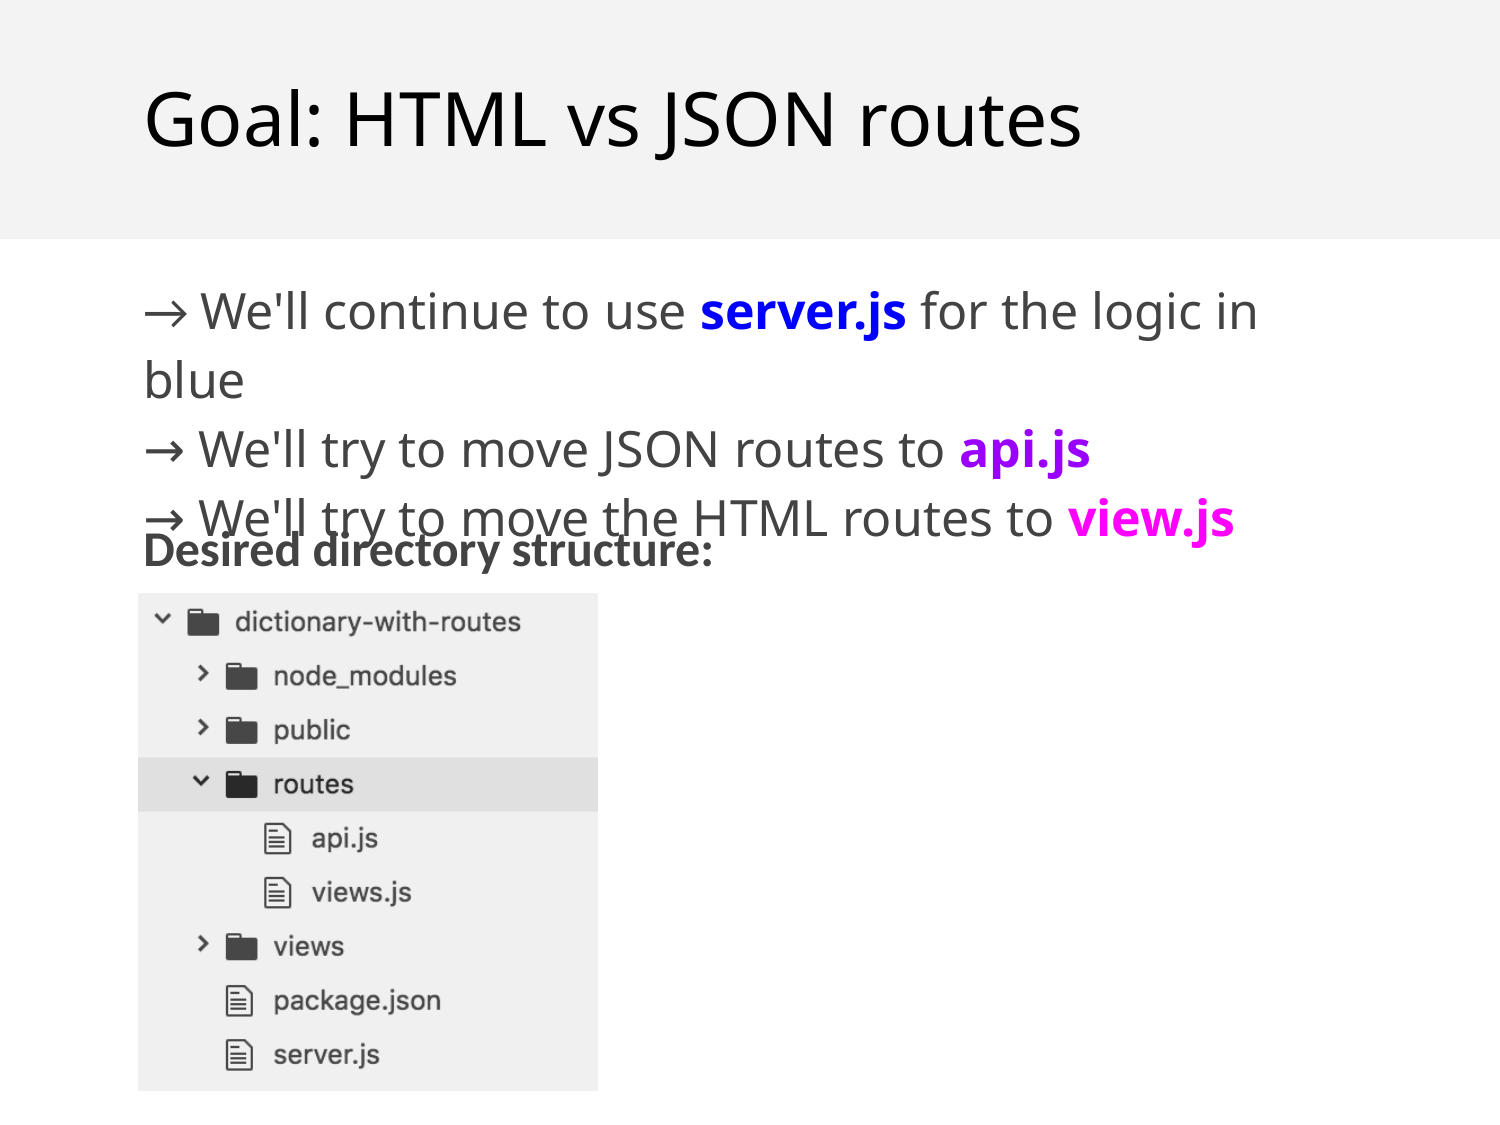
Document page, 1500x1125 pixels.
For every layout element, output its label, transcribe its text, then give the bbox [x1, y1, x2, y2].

list Desired directory structure: [128, 492, 1372, 572]
title Goal: HTML vs JSON routes [128, 56, 1372, 183]
picture [138, 593, 598, 1091]
list → We'll continue to use server.js for the logic in blue → We'll try to move JSON routes to api.js → We'll try to move the HTML routes to view.js [128, 255, 1372, 450]
